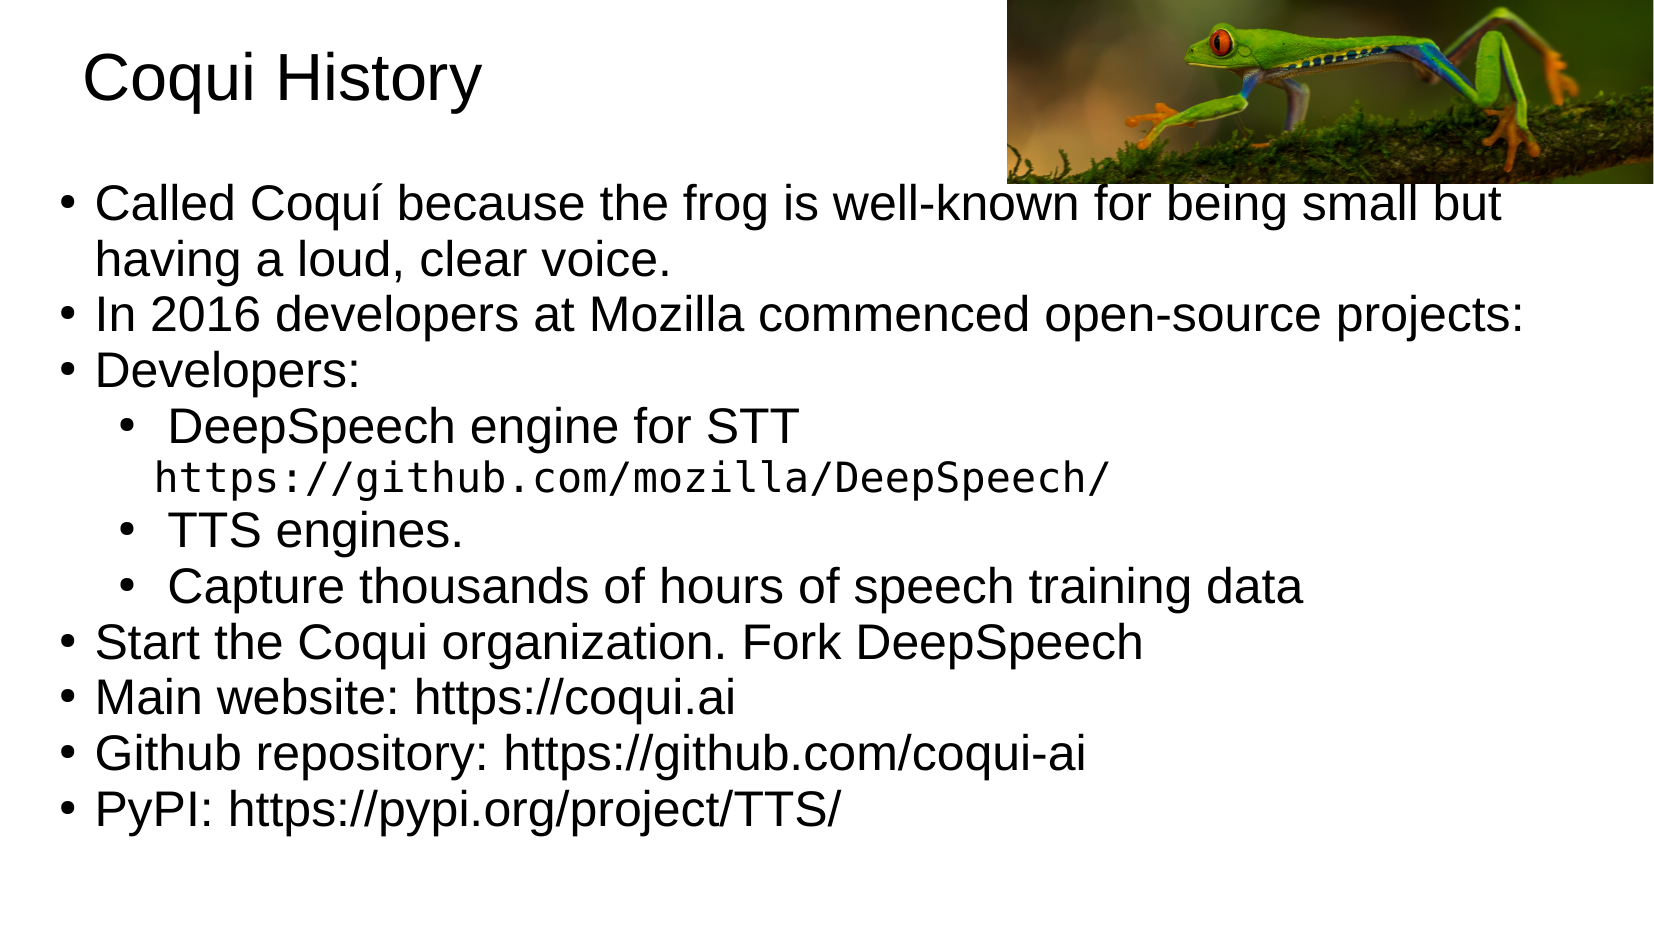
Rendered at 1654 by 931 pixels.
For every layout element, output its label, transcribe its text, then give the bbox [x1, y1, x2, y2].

subtitle Called Coquí because the frog is well-known for being small but having a loud, clear voice. In 2016 developers at Mozilla commenced open-source projects: Developers: DeepSpeech engine for STT https://github.com/mozilla/DeepSpeech/ TTS engines. Capture thousands of hours of speech training data Start the Coqui organization. Fork DeepSpeech Main website: https://coqui.ai Github repository: https://github.com/coqui-ai PyPI: https://pypi.org/project/TTS/ [59, 175, 1625, 845]
title Coqui History [82, 37, 1007, 119]
picture [1007, 0, 1654, 184]
